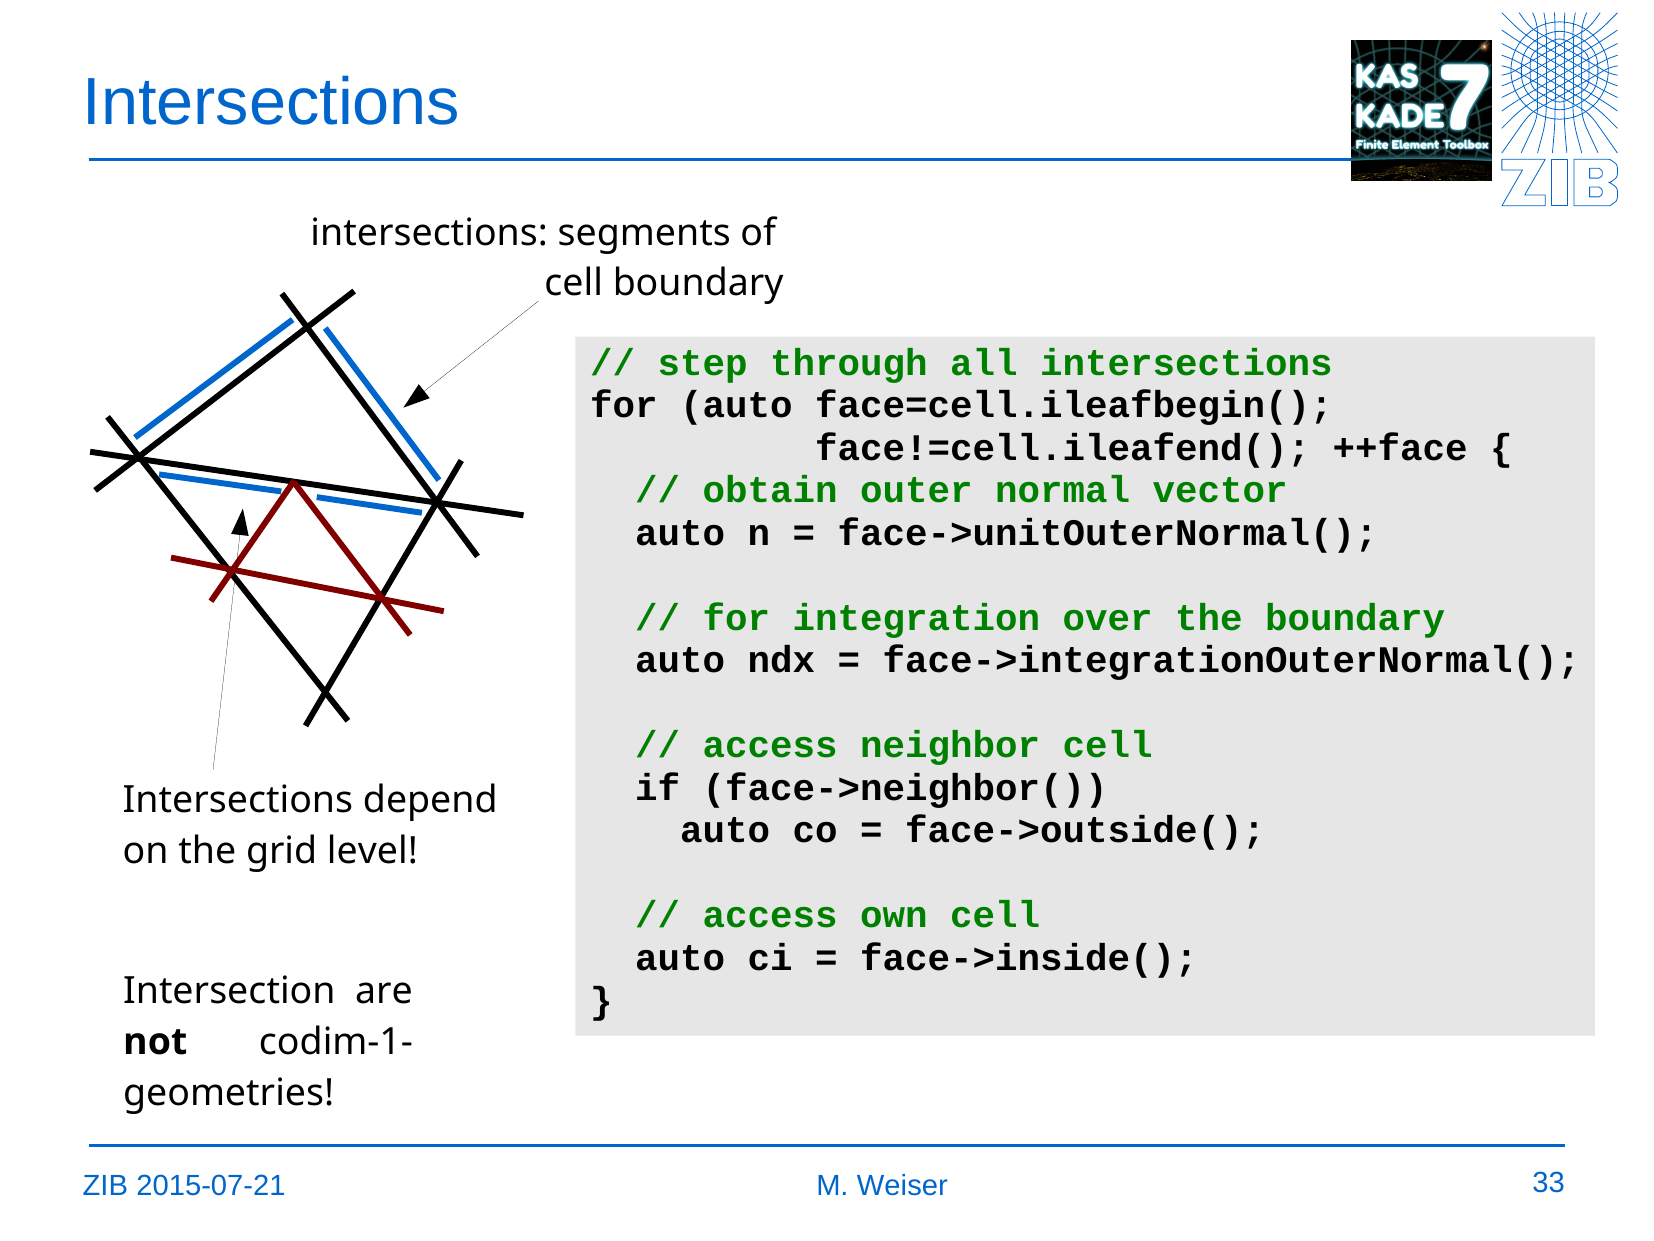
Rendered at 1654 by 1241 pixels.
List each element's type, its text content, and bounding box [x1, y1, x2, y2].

title Intersections [82, 64, 1359, 139]
text_box Intersection are not codim-1-geometries! [108, 956, 488, 1059]
text_box intersections: segments of cell boundary [292, 194, 792, 304]
text_box Intersections depend on the grid level! [107, 765, 496, 869]
picture [1351, 40, 1492, 181]
text_box // step through all intersections for (auto face=cell.ileafbegin(); face!=cell.ileafend(); ++face { // obtain outer normal vector auto n = face->unitOuterNormal(); // for integration over the boundary auto ndx = face->integrationOuterNormal(); // access neighbor cell if (face->neighbor()) auto co = face->outside(); // access own cell auto ci = face->inside(); } [575, 336, 1595, 1036]
